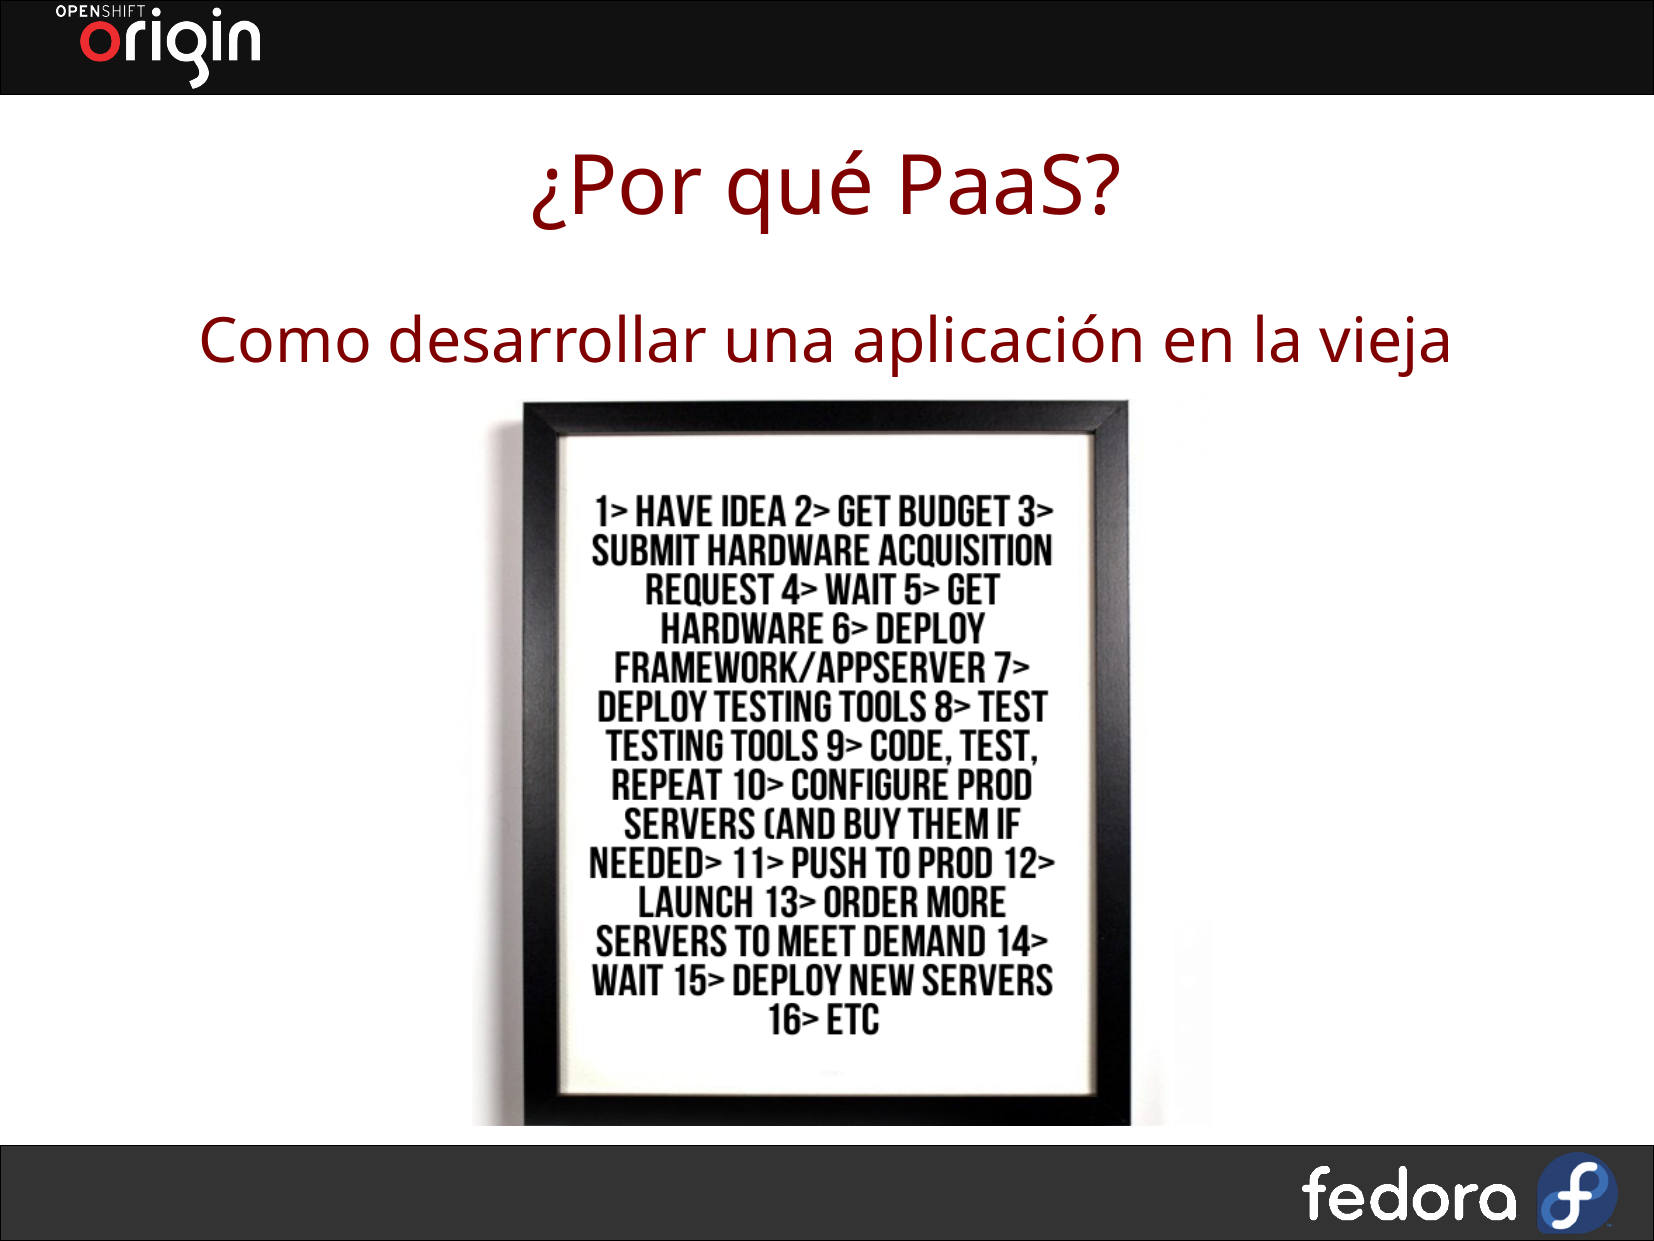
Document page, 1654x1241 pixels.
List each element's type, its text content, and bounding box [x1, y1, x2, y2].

picture [1299, 1151, 1619, 1235]
subtitle Como desarrollar una aplicación en la vieja escuela [82, 296, 1571, 1099]
title ¿Por qué PaaS? [82, 78, 1571, 287]
picture [442, 395, 1211, 1126]
picture [56, 5, 260, 89]
